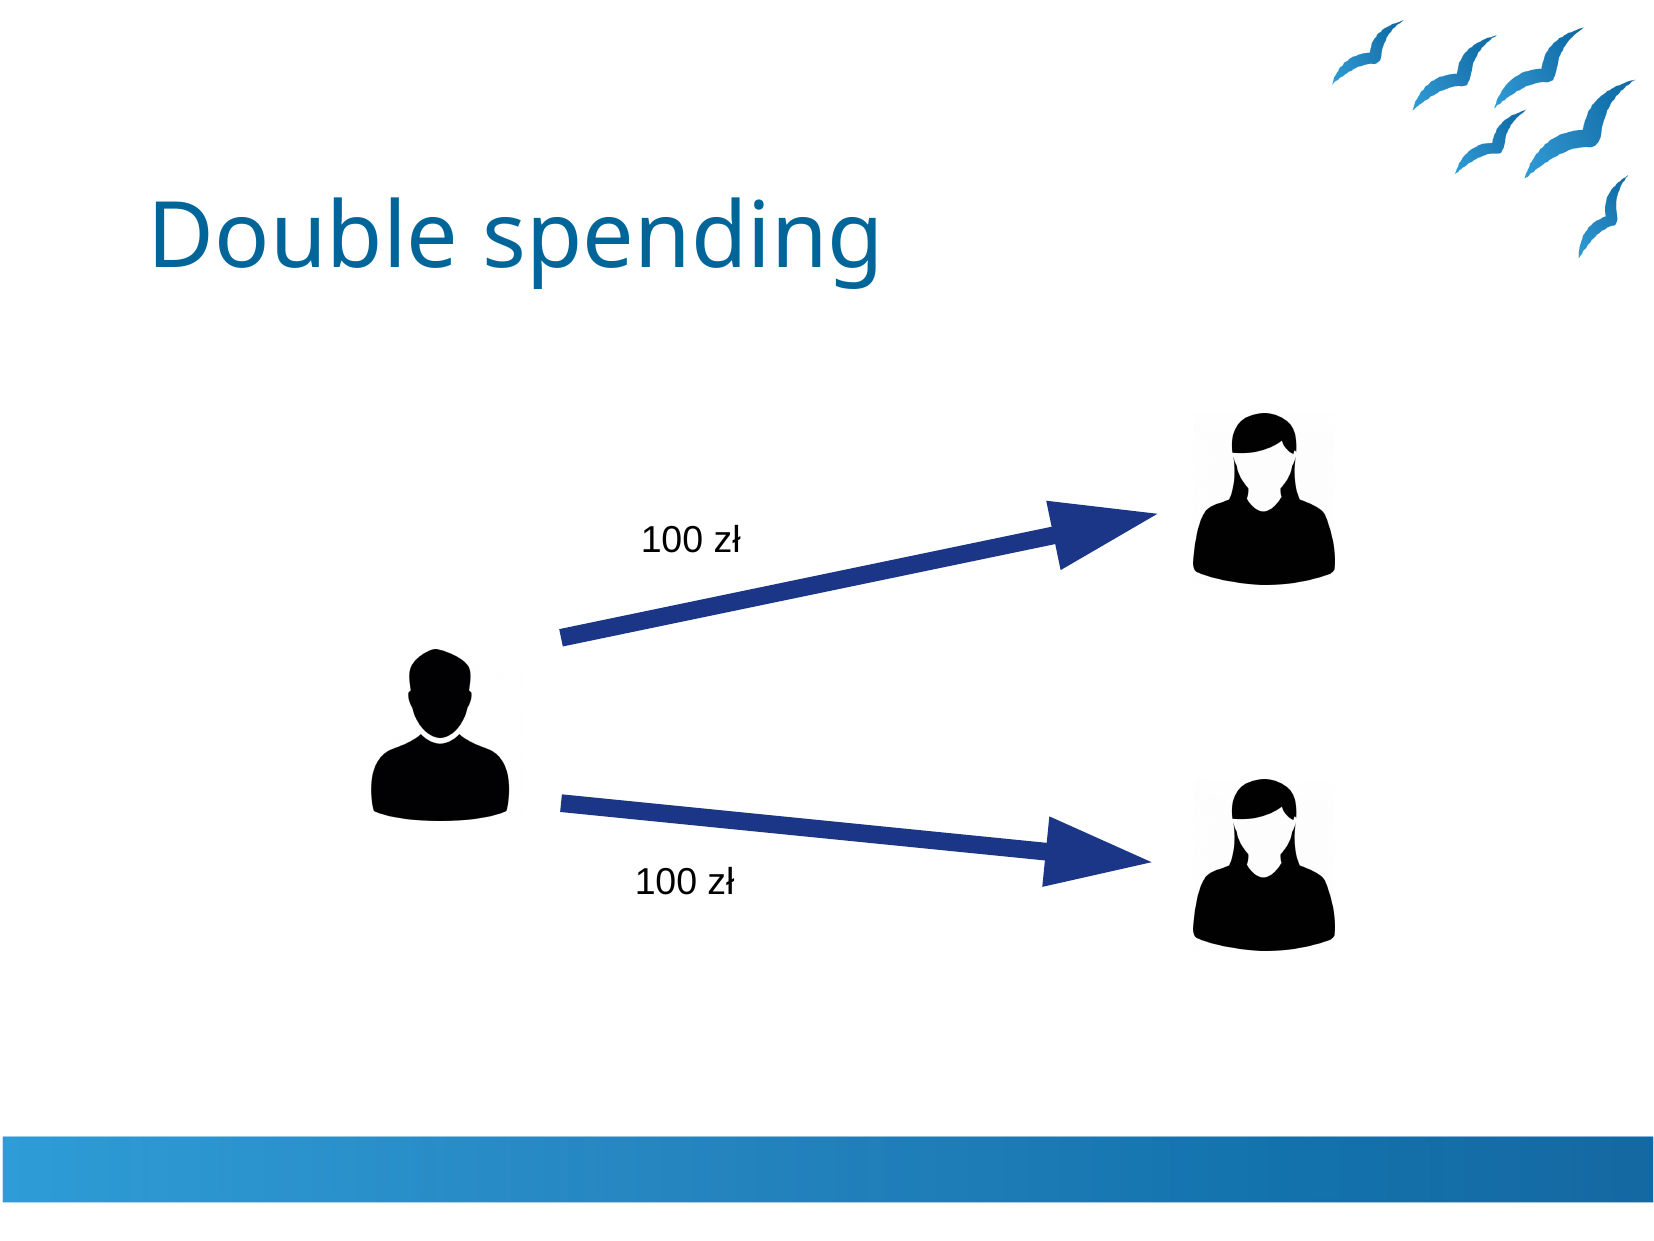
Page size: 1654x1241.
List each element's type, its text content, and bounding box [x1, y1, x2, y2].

text_box 100 zł [625, 510, 756, 568]
title Double spending [147, 177, 1506, 287]
text_box 100 zł [620, 853, 750, 911]
picture [0, 0, 1654, 1241]
